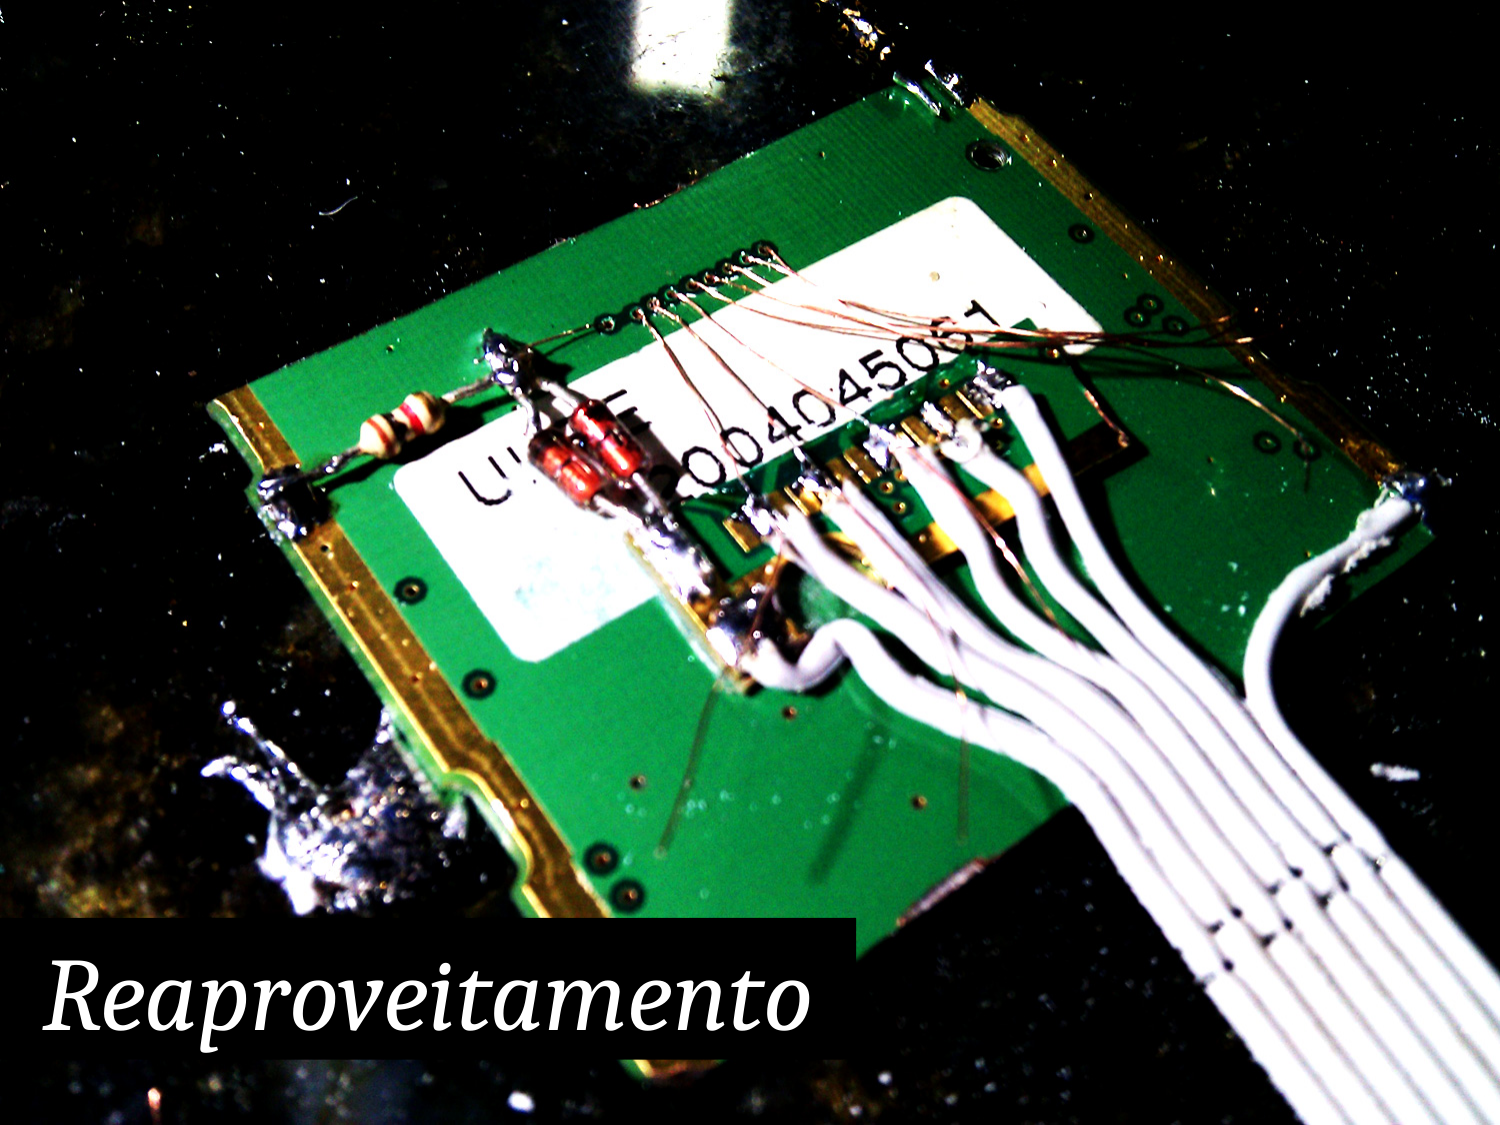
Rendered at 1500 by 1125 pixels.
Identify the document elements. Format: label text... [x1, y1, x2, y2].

picture [0, 0, 1500, 1125]
text_box Reaproveitamento [0, 917, 857, 1060]
